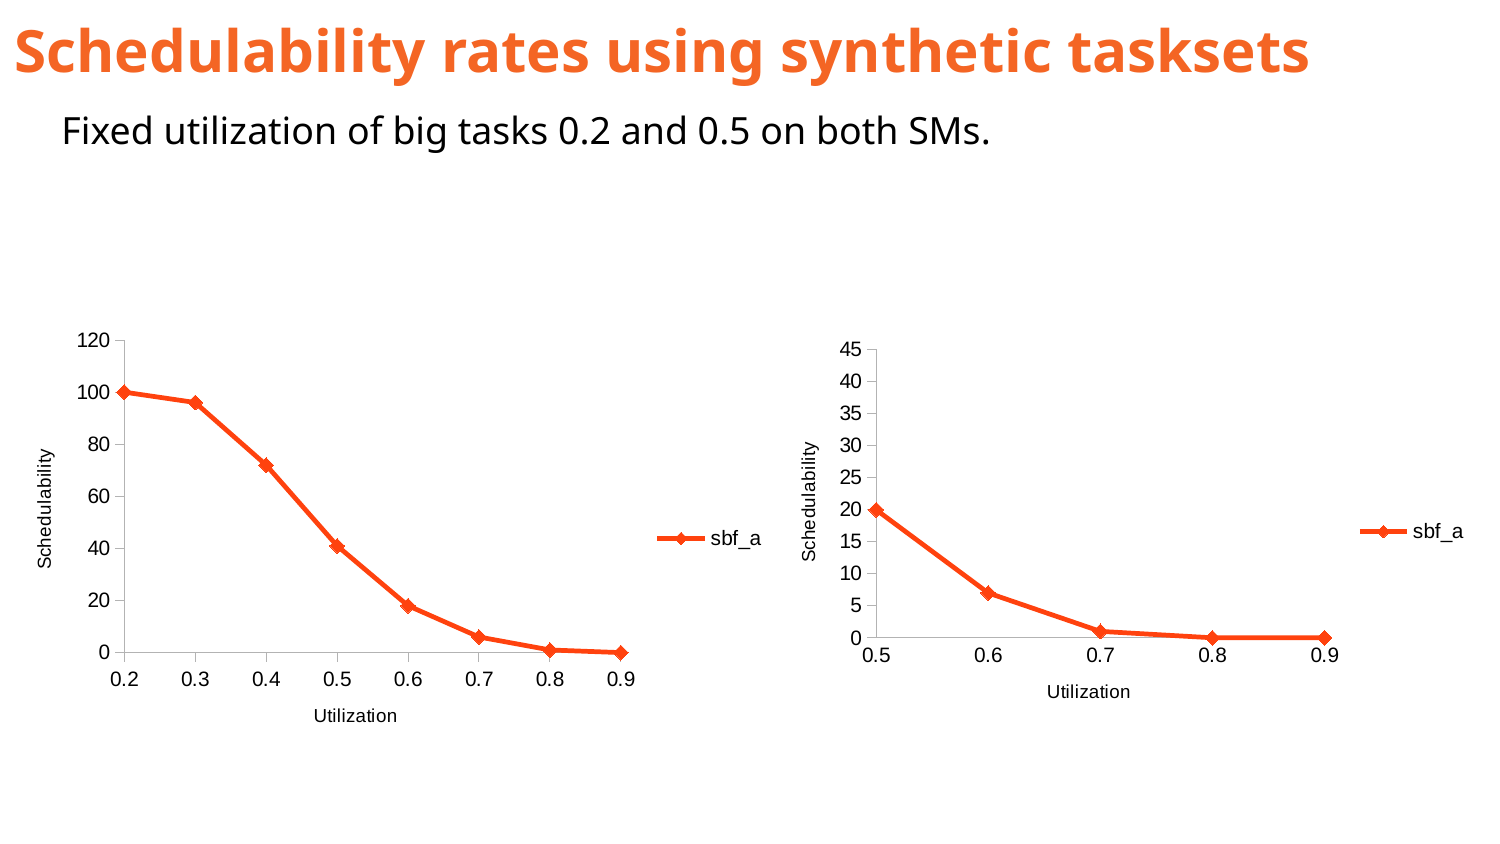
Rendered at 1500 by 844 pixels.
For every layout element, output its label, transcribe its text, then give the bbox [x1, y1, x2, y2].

title Fixed utilization of big tasks 0.2 and 0.5 on both SMs. [46, 85, 1414, 589]
title Schedulability rates using synthetic tasksets [0, 0, 1500, 125]
chart [1, 319, 1483, 758]
